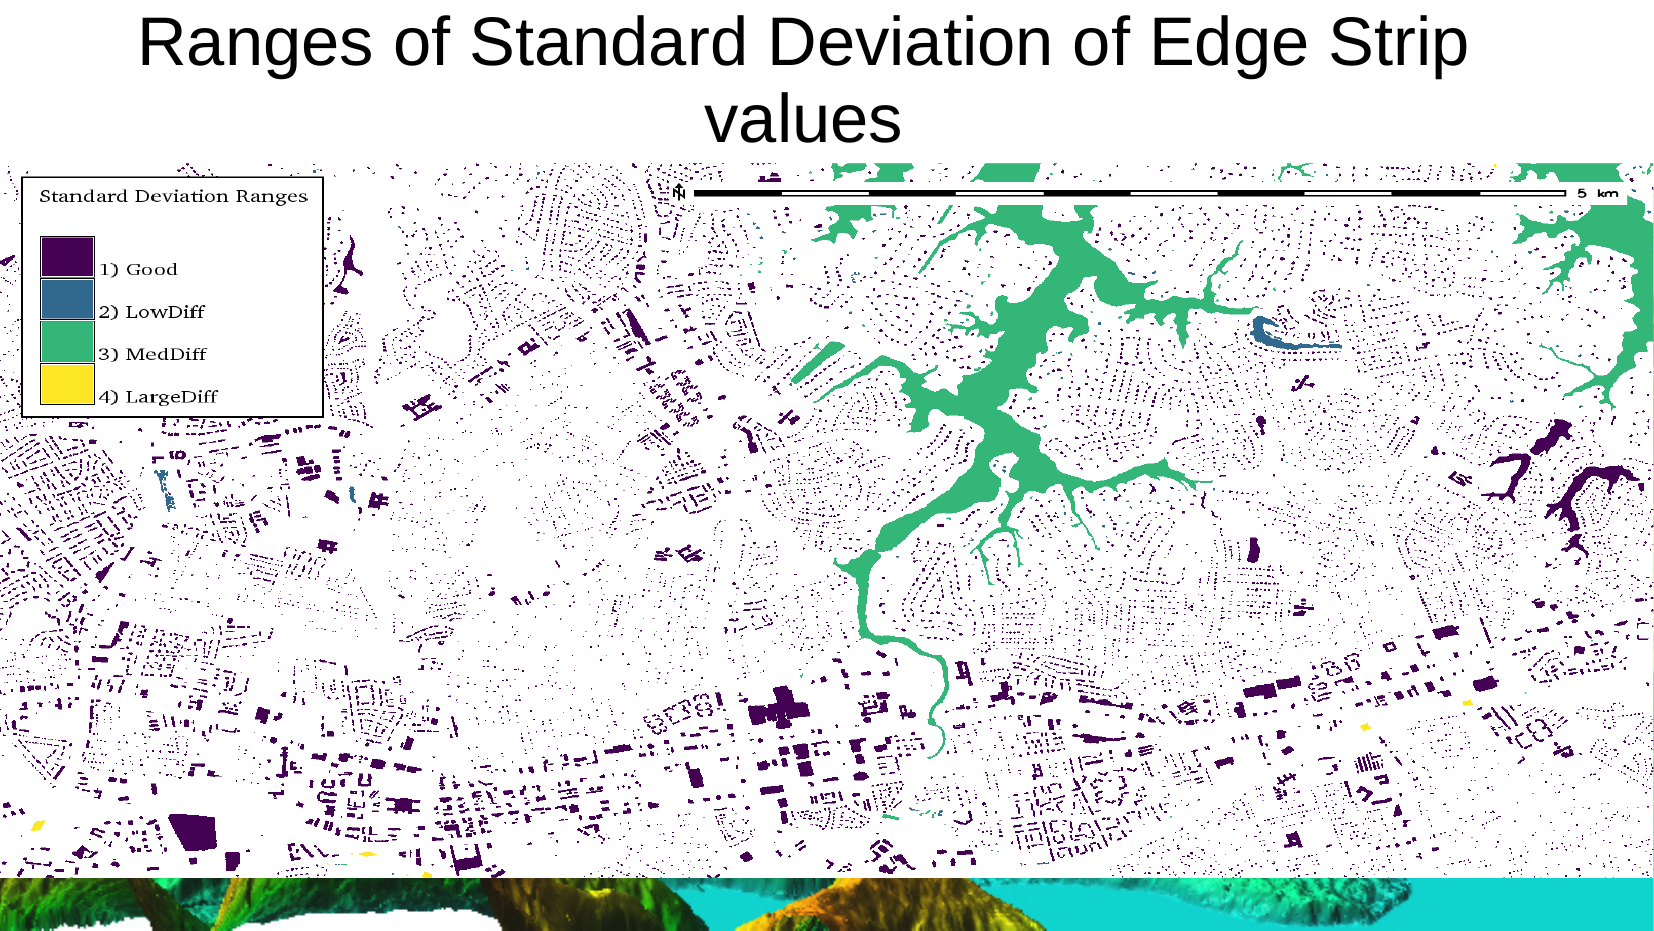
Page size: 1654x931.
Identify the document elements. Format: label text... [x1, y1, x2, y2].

picture [0, 0, 1654, 931]
title Ranges of Standard Deviation of Edge Strip values [59, 2, 1549, 157]
